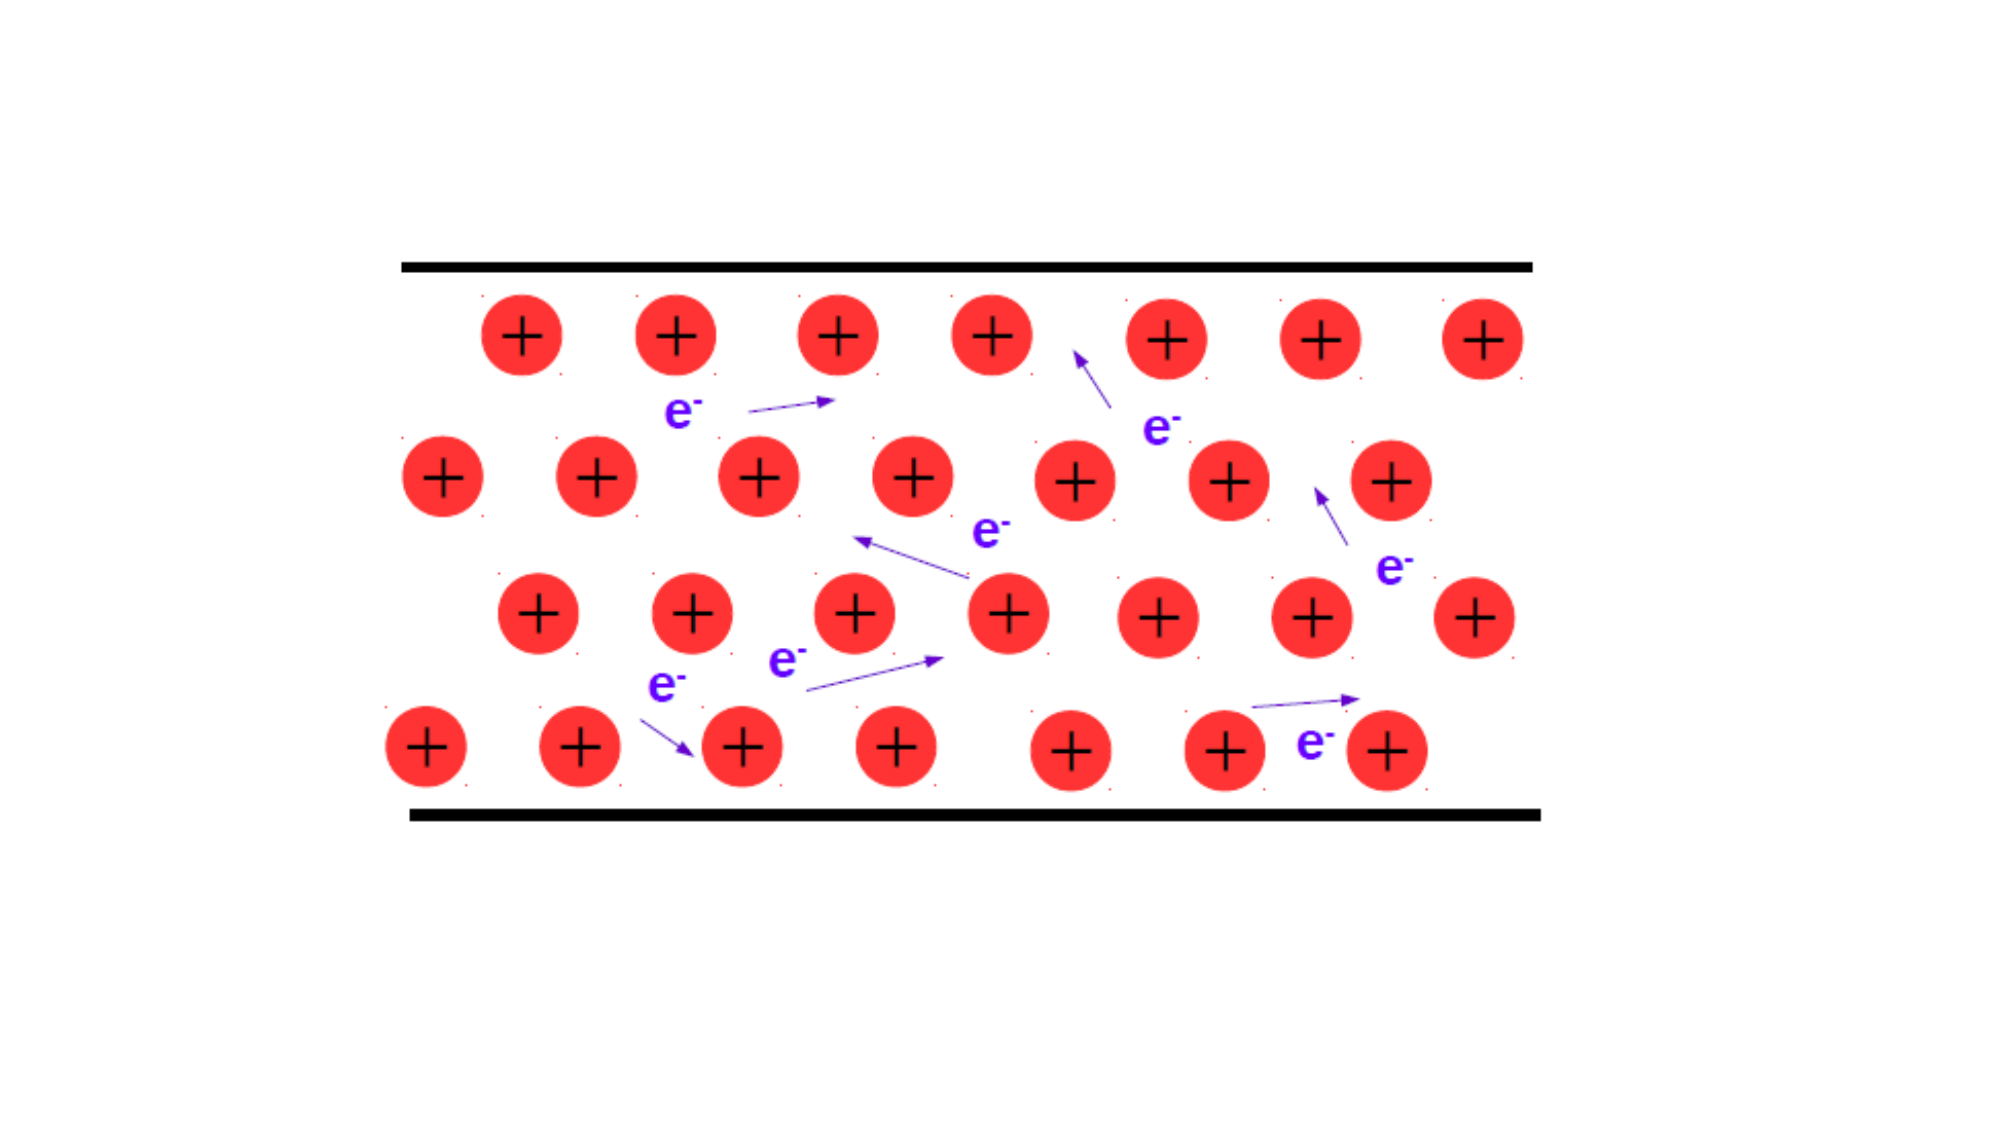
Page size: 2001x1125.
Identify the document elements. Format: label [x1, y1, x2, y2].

picture [367, 238, 1599, 870]
